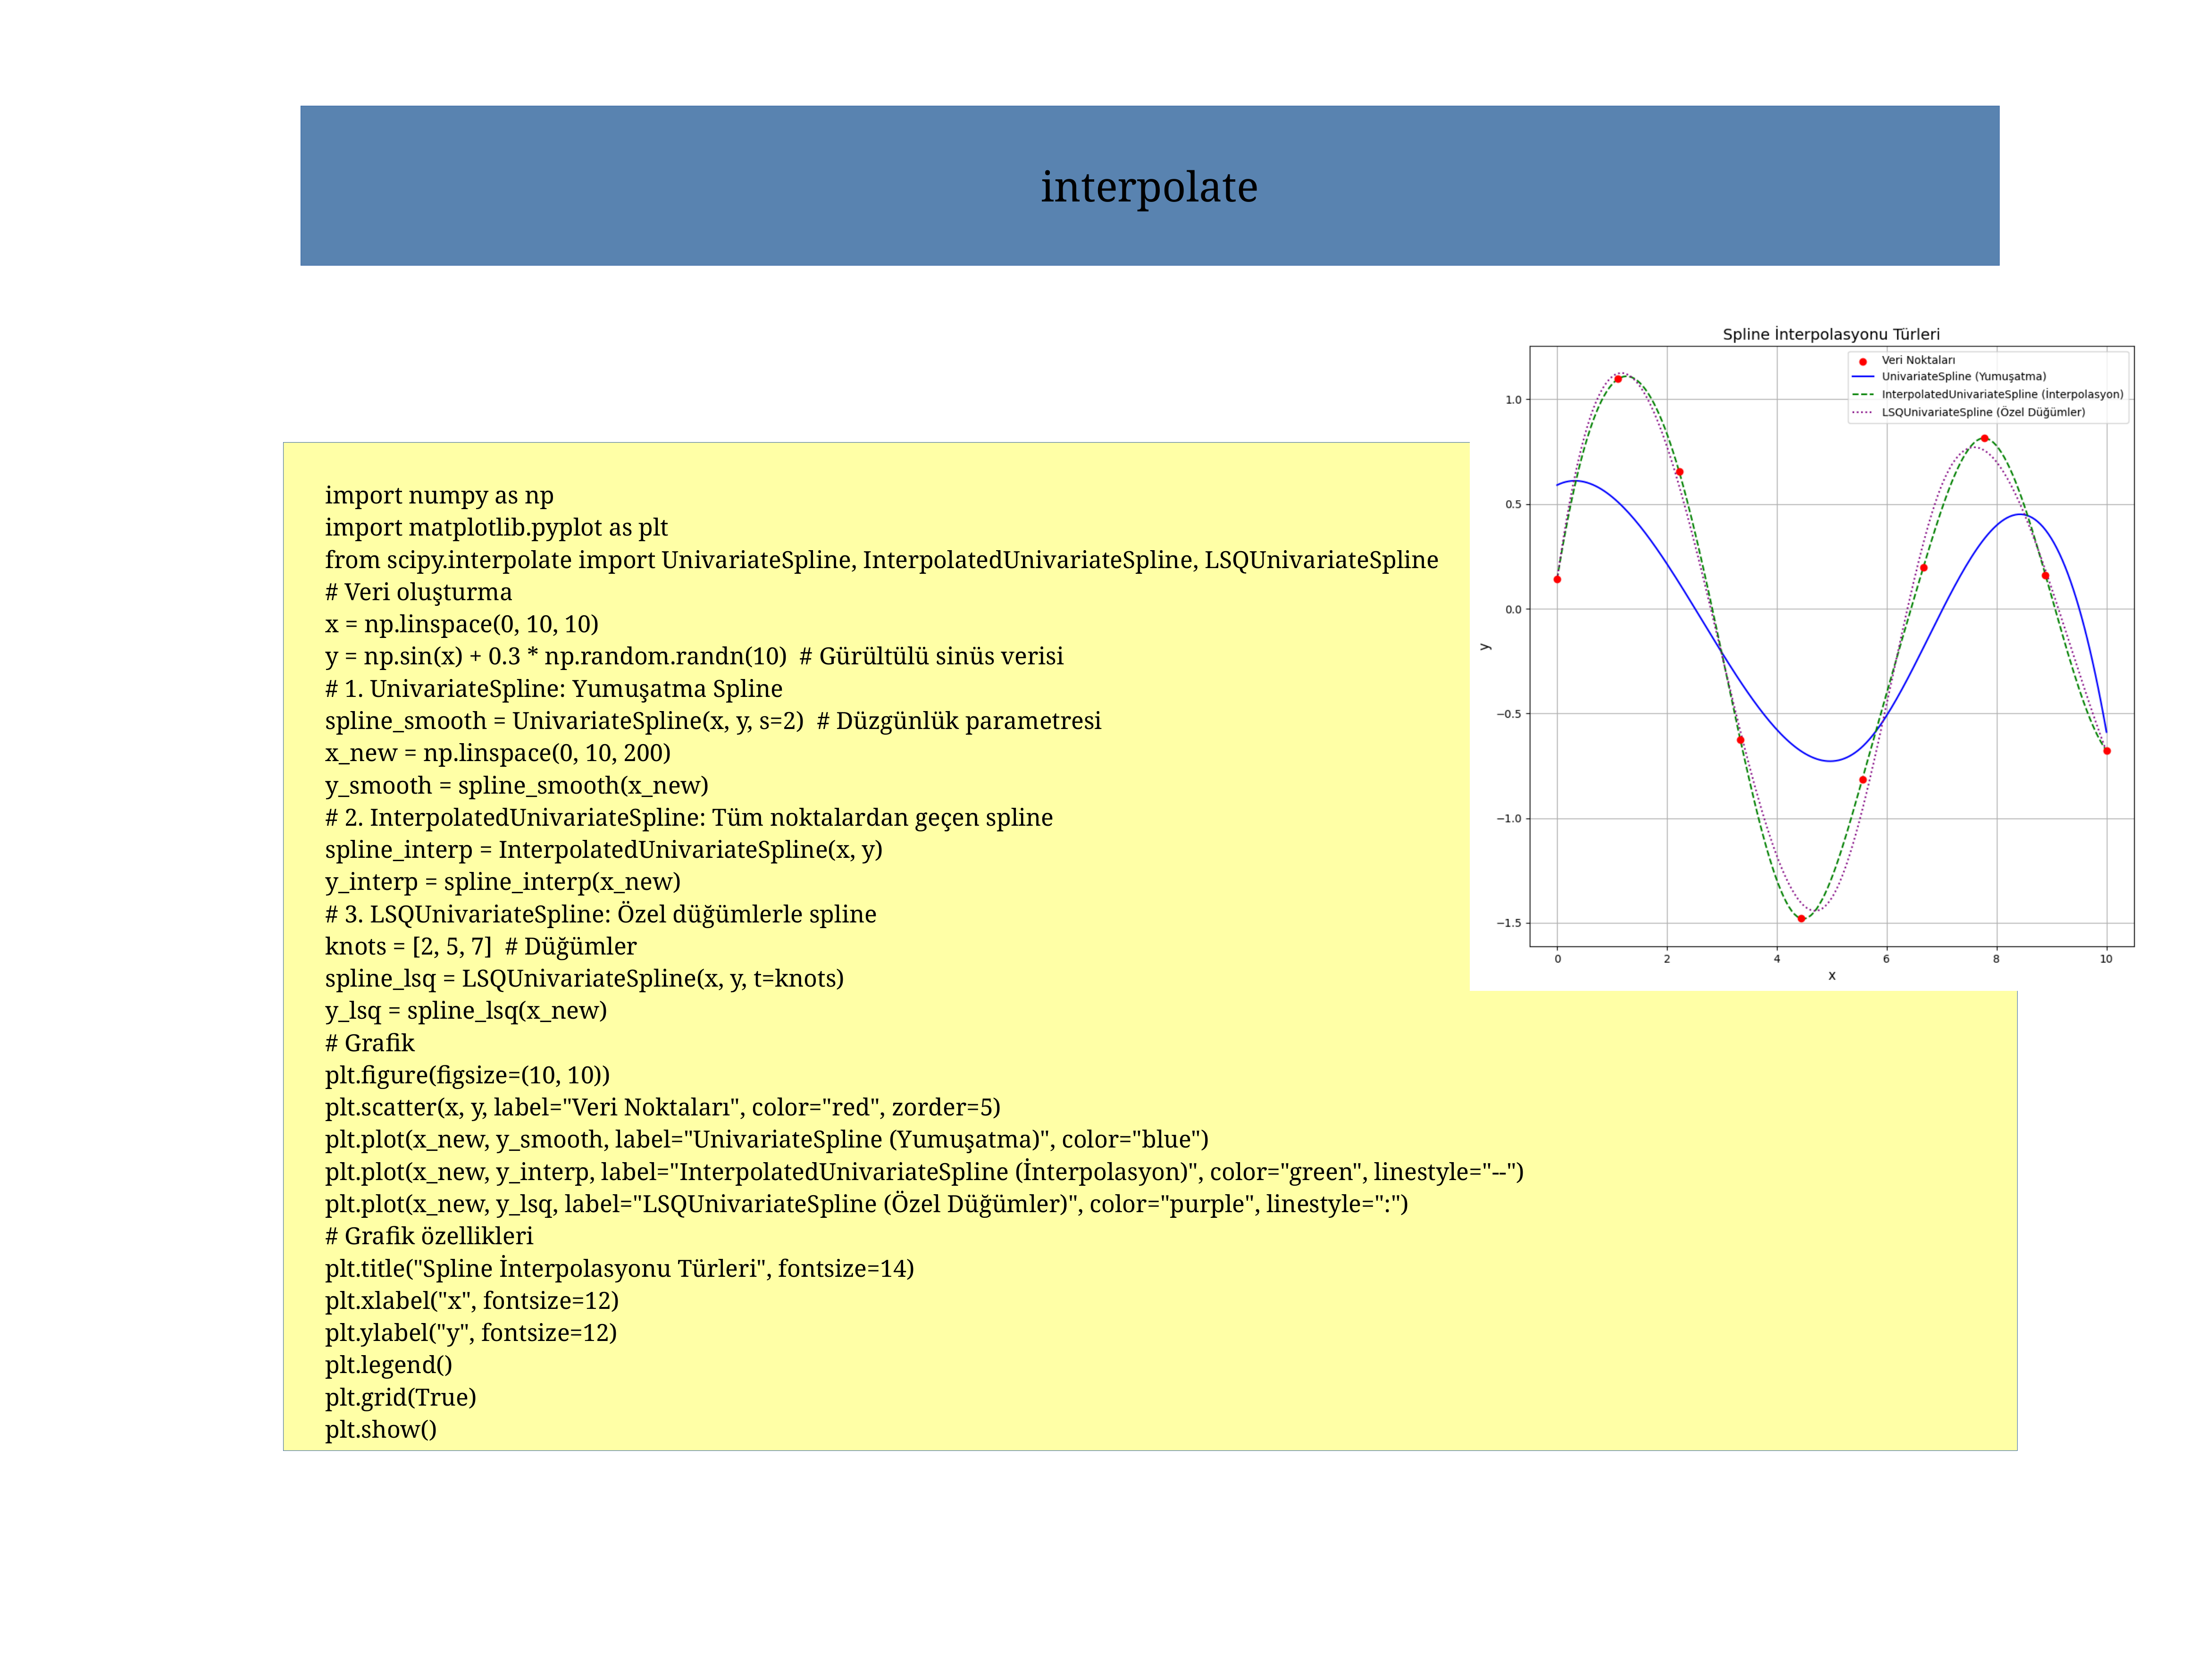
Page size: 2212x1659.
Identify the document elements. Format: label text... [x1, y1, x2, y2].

picture [1470, 318, 2141, 991]
text_box [283, 442, 1470, 1451]
text_box interpolate [301, 106, 2000, 266]
text_box [1982, 991, 2018, 1451]
text_box import numpy as np import matplotlib.pyplot as plt from scipy.interpolate import UnivariateSpline, InterpolatedUnivariateSpline, LSQUnivariateSpline # Veri oluşturma x = np.linspace(0, 10, 10) y = np.sin(x) + 0.3 * np.random.randn(10) # Gürültülü sinüs verisi # 1. UnivariateSpline: Yumuşatma Spline spline_smooth = UnivariateSpline(x, y, s=2) # Düzgünlük parametresi x_new = np.linspace(0, 10, 200) y_smooth = spline_smooth(x_new) # 2. InterpolatedUnivariateSpline: Tüm noktalardan geçen spline spline_interp = InterpolatedUnivariateSpline(x, y) y_interp = spline_interp(x_new) # 3. LSQUnivariateSpline: Özel düğümlerle spline knots = [2, 5, 7] # Düğümler spline_lsq = LSQUnivariateSpline(x, y, t=knots) y_lsq = spline_lsq(x_new) # Grafik plt.figure(figsize=(10, 10)) plt.scatter(x, y, label="Veri Noktaları", color="red", zorder=5) plt.plot(x_new, y_smooth, label="UnivariateSpline (Yumuşatma)", color="blue") plt.plot(x_new, y_interp, label="InterpolatedUnivariateSpline (İnterpolasyon)", color="green", linestyle="--") plt.plot(x_new, y_lsq, label="LSQUnivariateSpline (Özel Düğümler)", color="purple", linestyle=":") # Grafik özellikleri plt.title("Spline İnterpolasyonu Türleri", fontsize=14) plt.xlabel("x", fontsize=12) plt.ylabel("y", fontsize=12) plt.legend() plt.grid(True) plt.show() [318, 475, 1982, 1522]
